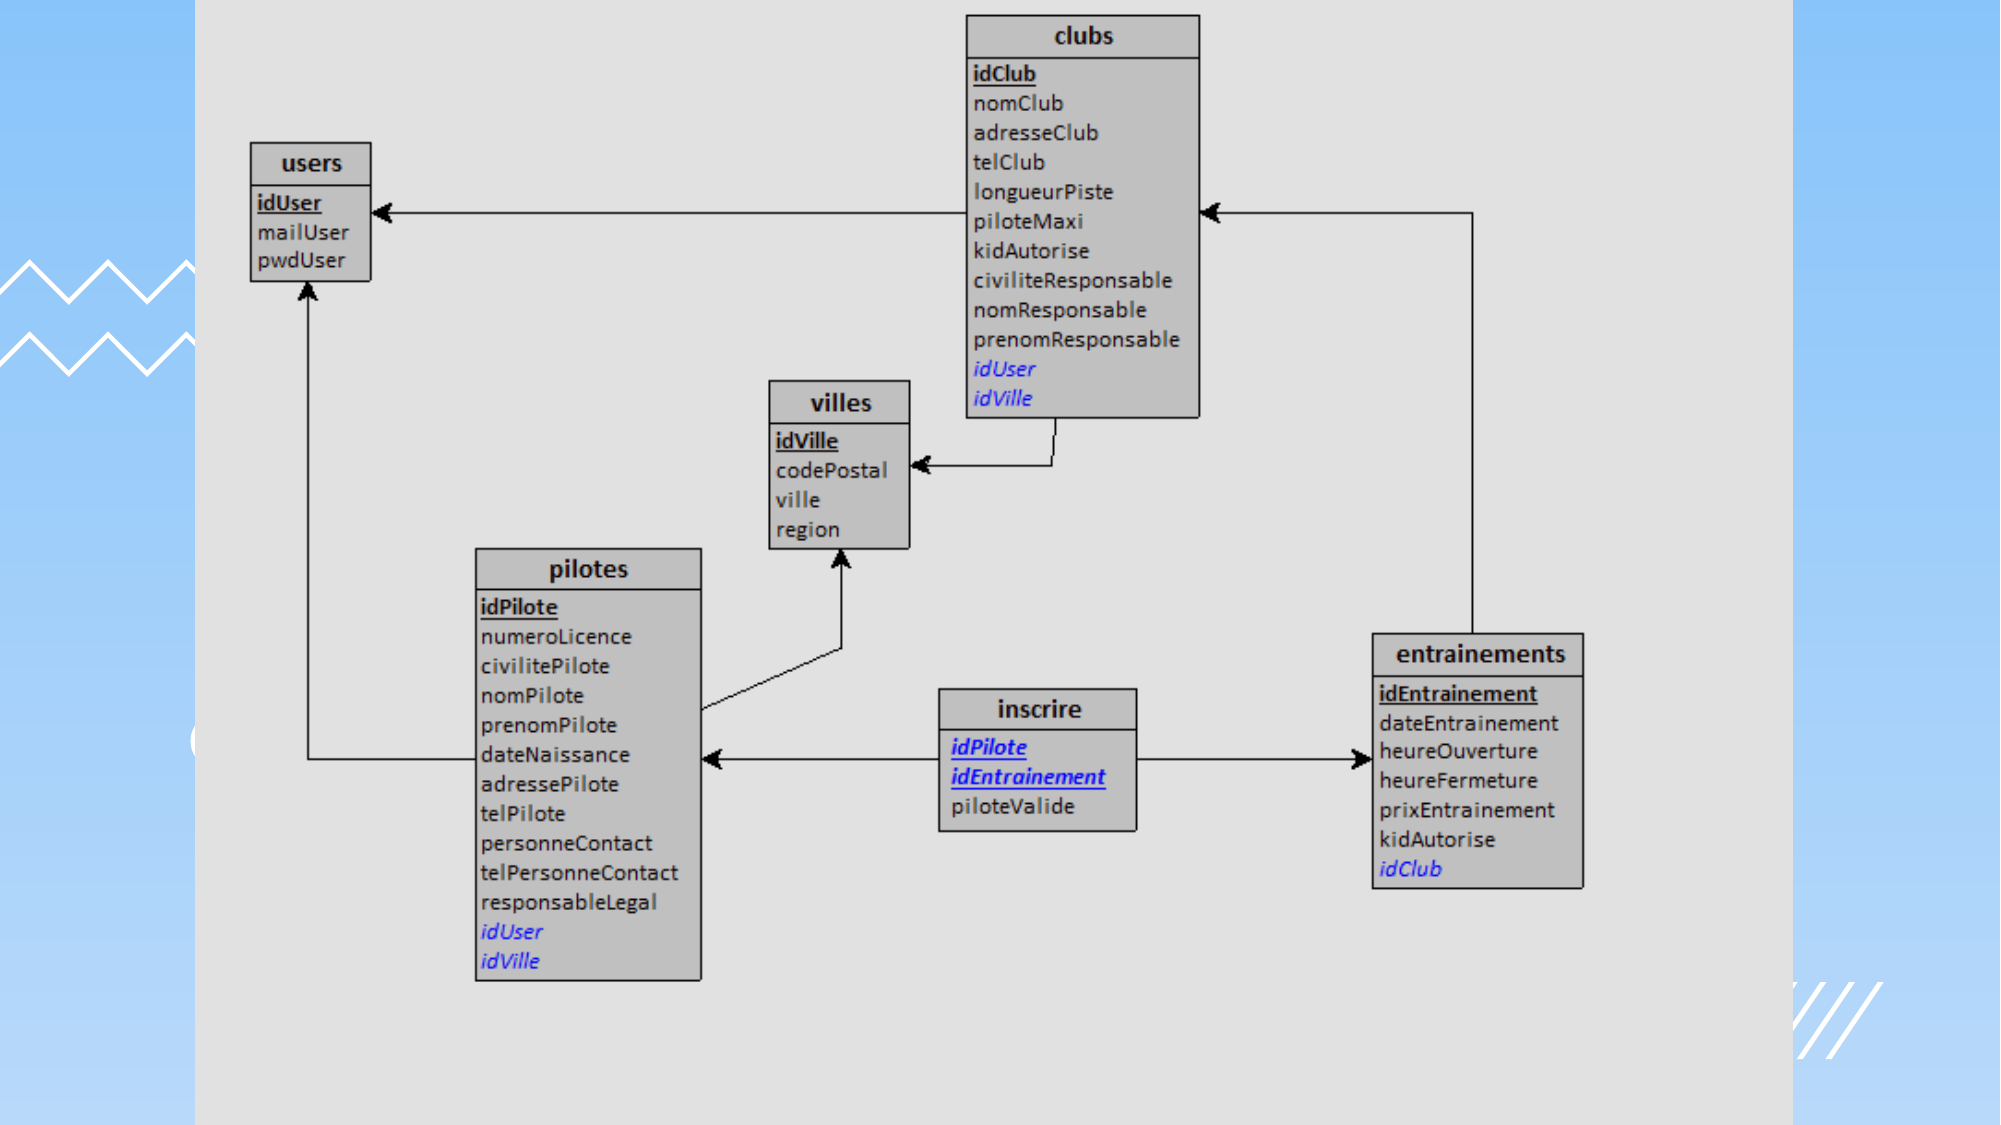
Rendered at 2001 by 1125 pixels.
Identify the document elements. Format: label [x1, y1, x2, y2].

picture [195, 0, 1793, 1125]
text_box [1793, 0, 2000, 1125]
text_box [0, 0, 195, 1125]
